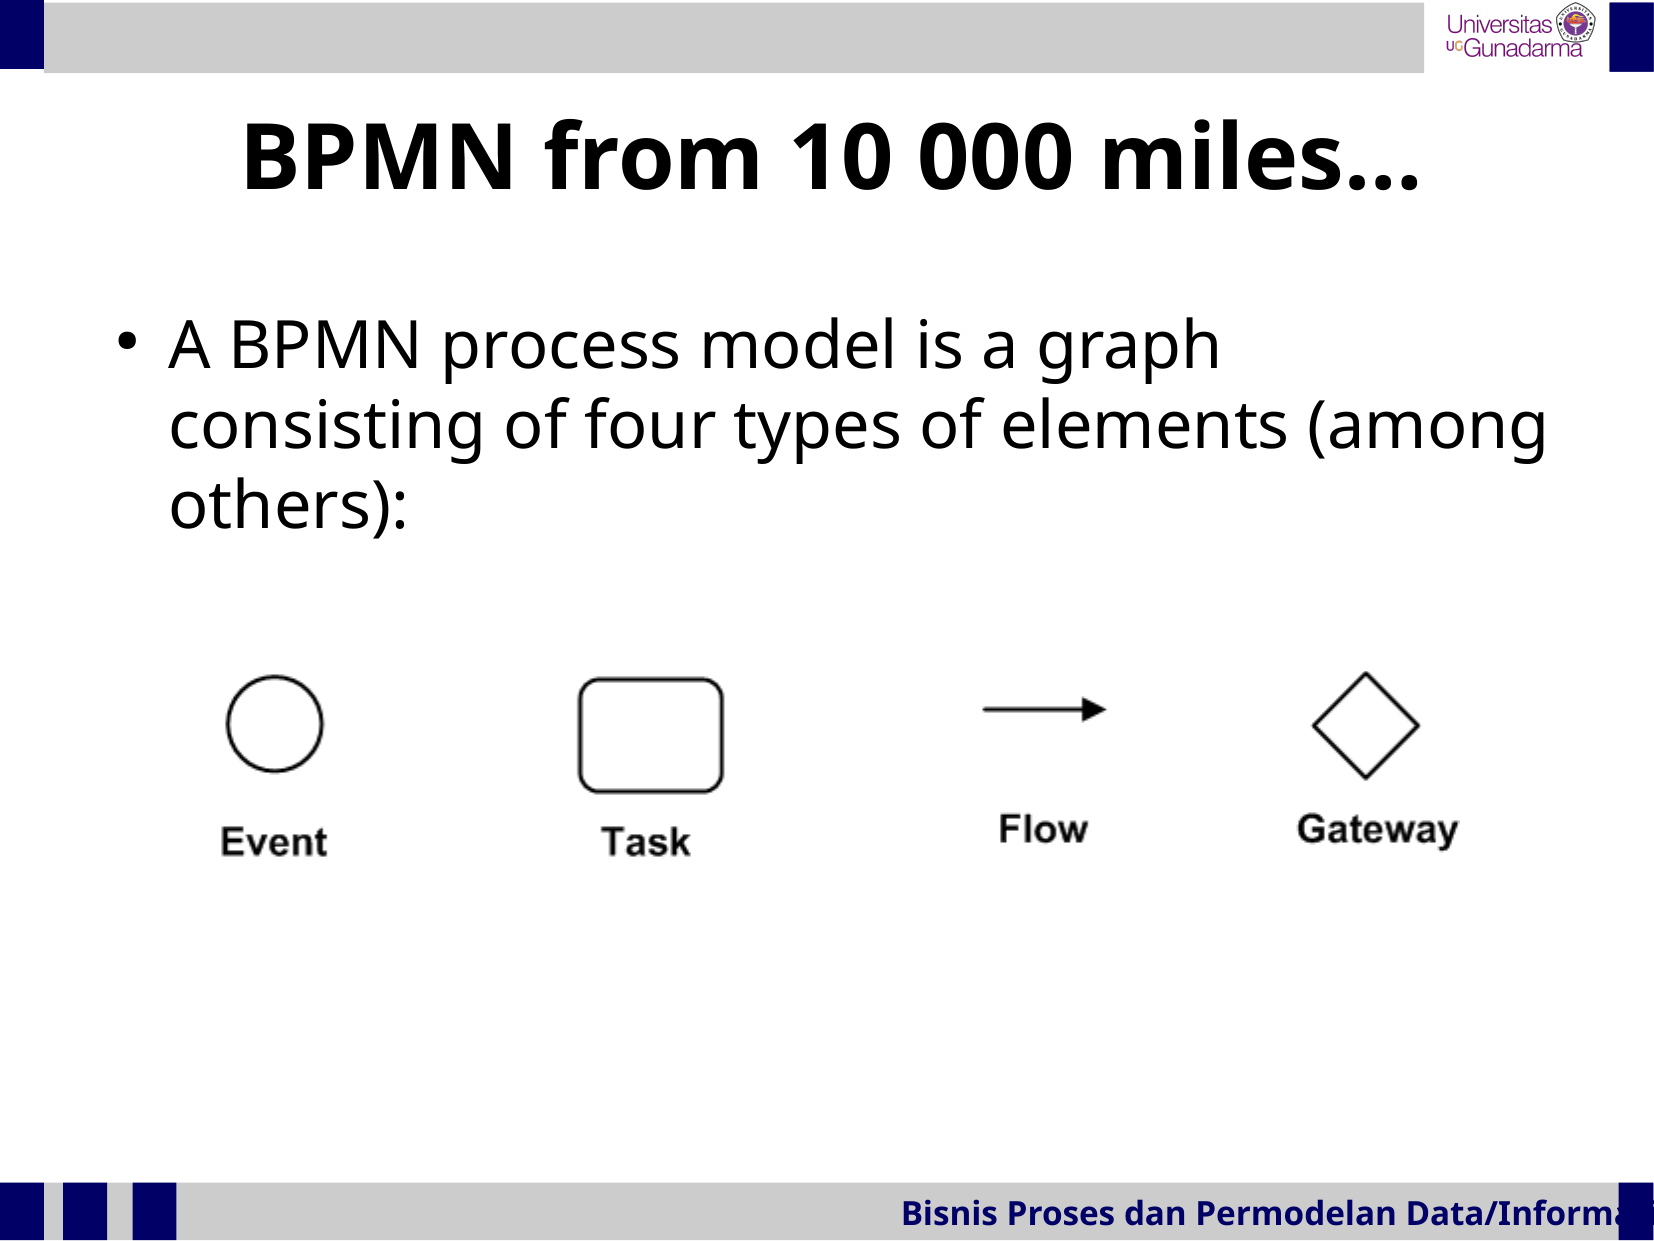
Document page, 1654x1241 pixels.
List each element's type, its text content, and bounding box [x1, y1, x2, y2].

picture [220, 671, 1460, 867]
picture [1437, 2, 1610, 62]
list A BPMN process model is a graph consisting of four types of elements (among others): [82, 294, 1571, 646]
title BPMN from 10 000 miles… [82, 49, 1571, 257]
